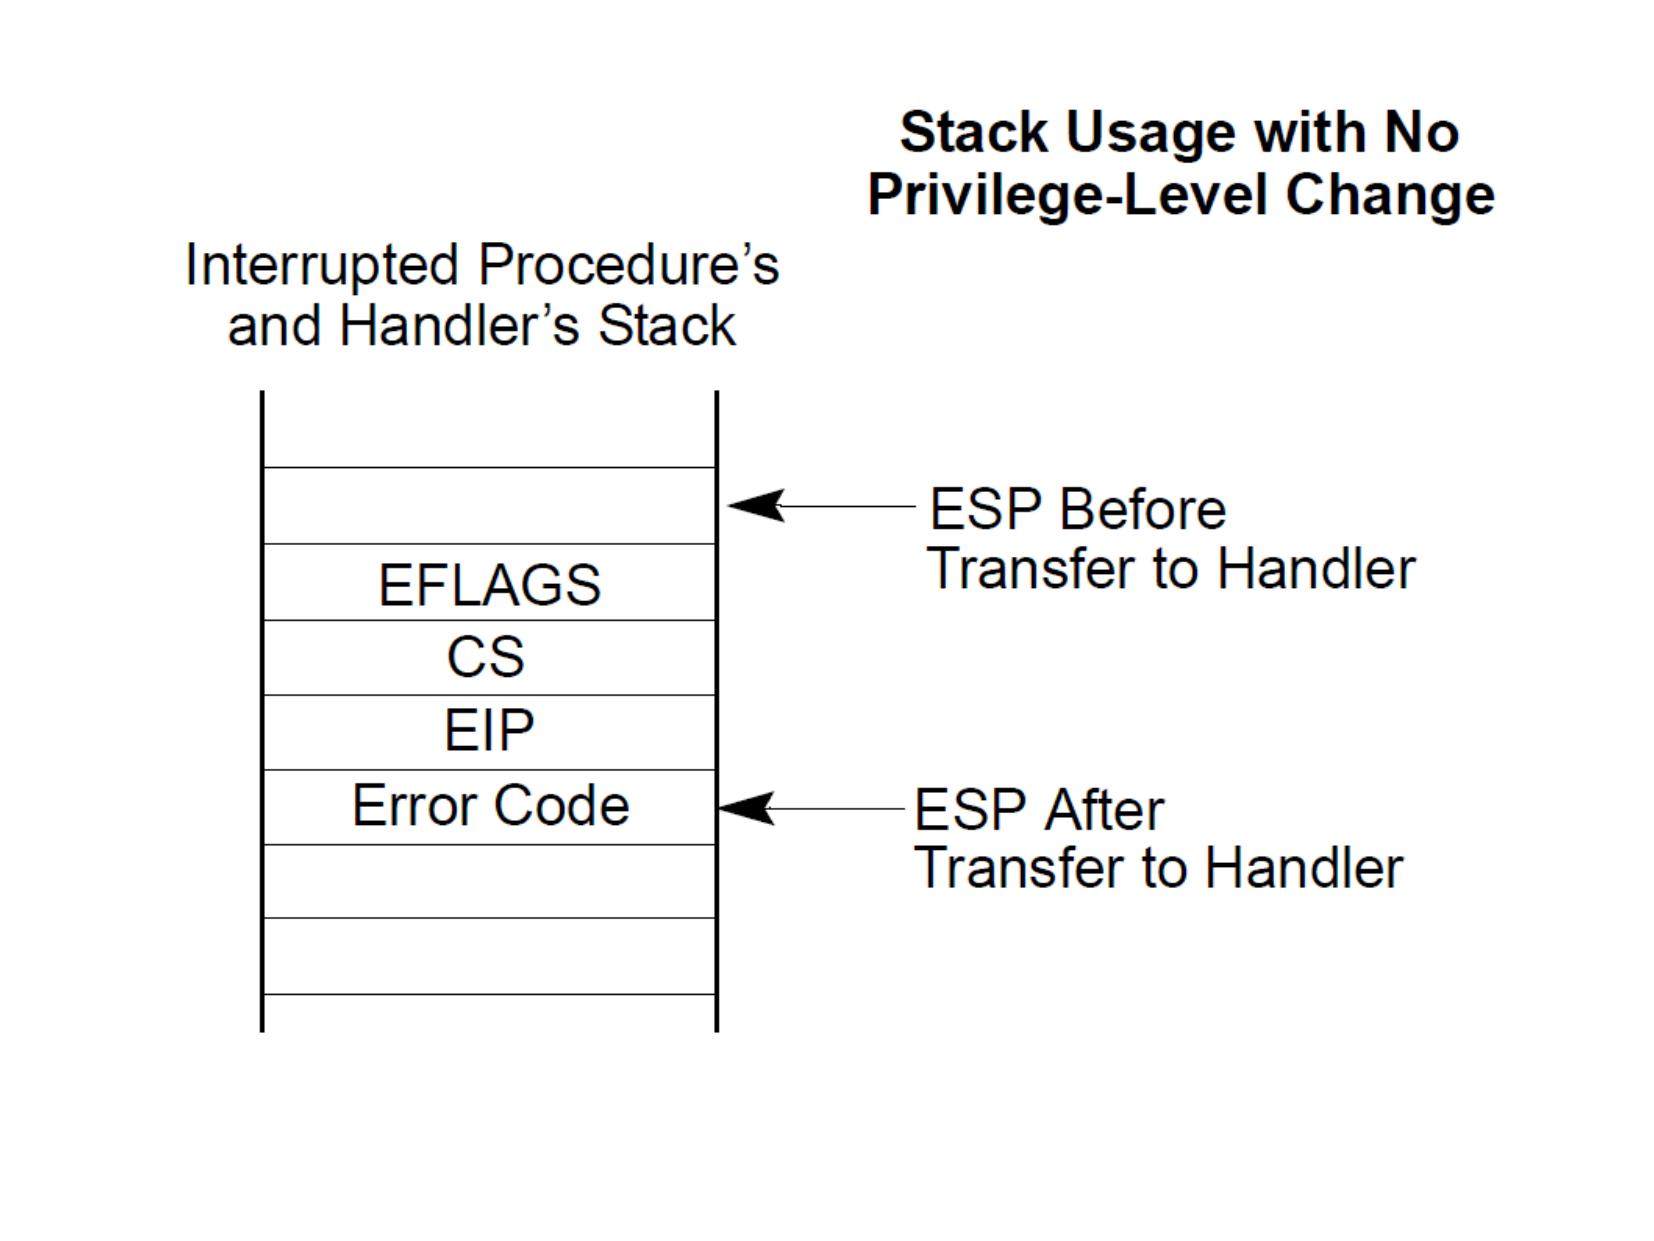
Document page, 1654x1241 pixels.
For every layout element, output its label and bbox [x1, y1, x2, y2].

picture [118, 68, 1538, 1051]
